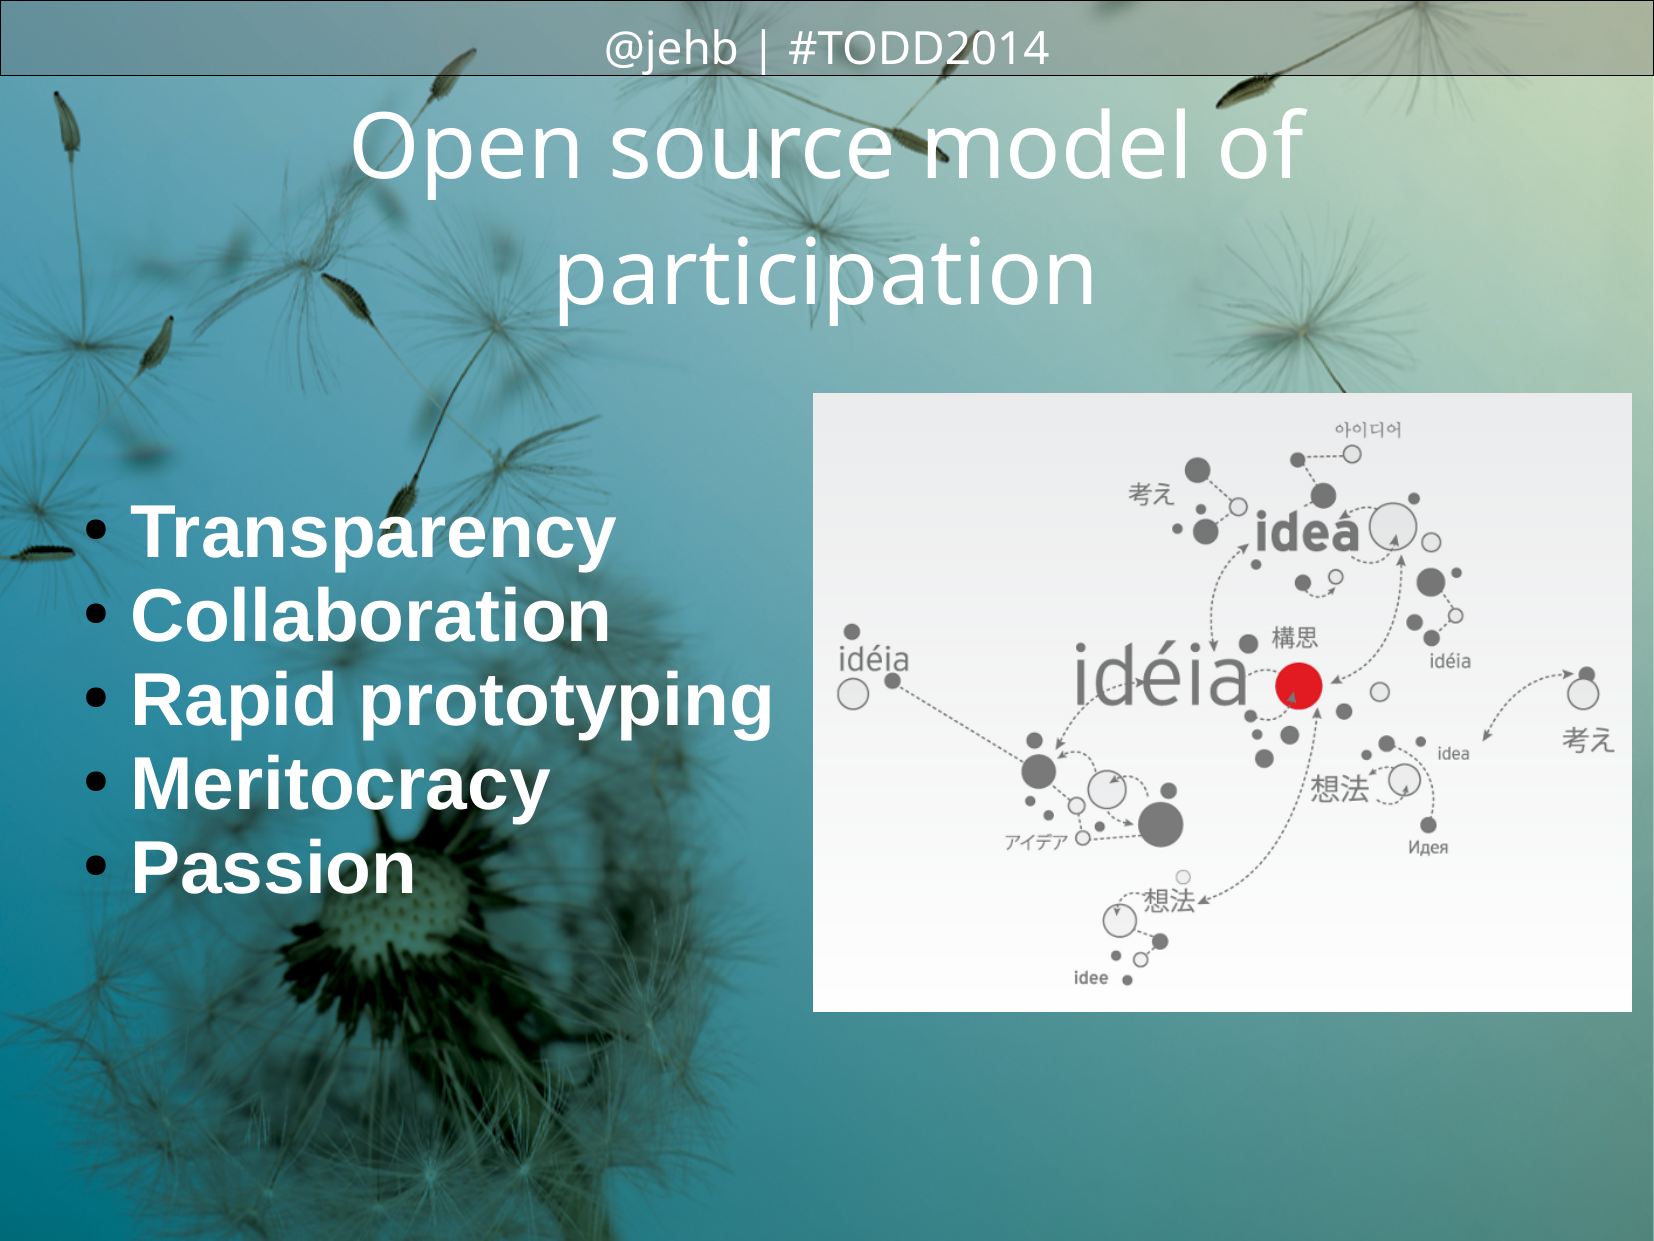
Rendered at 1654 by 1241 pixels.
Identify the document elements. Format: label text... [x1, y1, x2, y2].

title Open source model of participation [82, 102, 1571, 290]
text_box Transparency Collaboration Rapid prototyping Meritocracy Passion [82, 290, 1571, 1109]
picture [0, 76, 1654, 1241]
